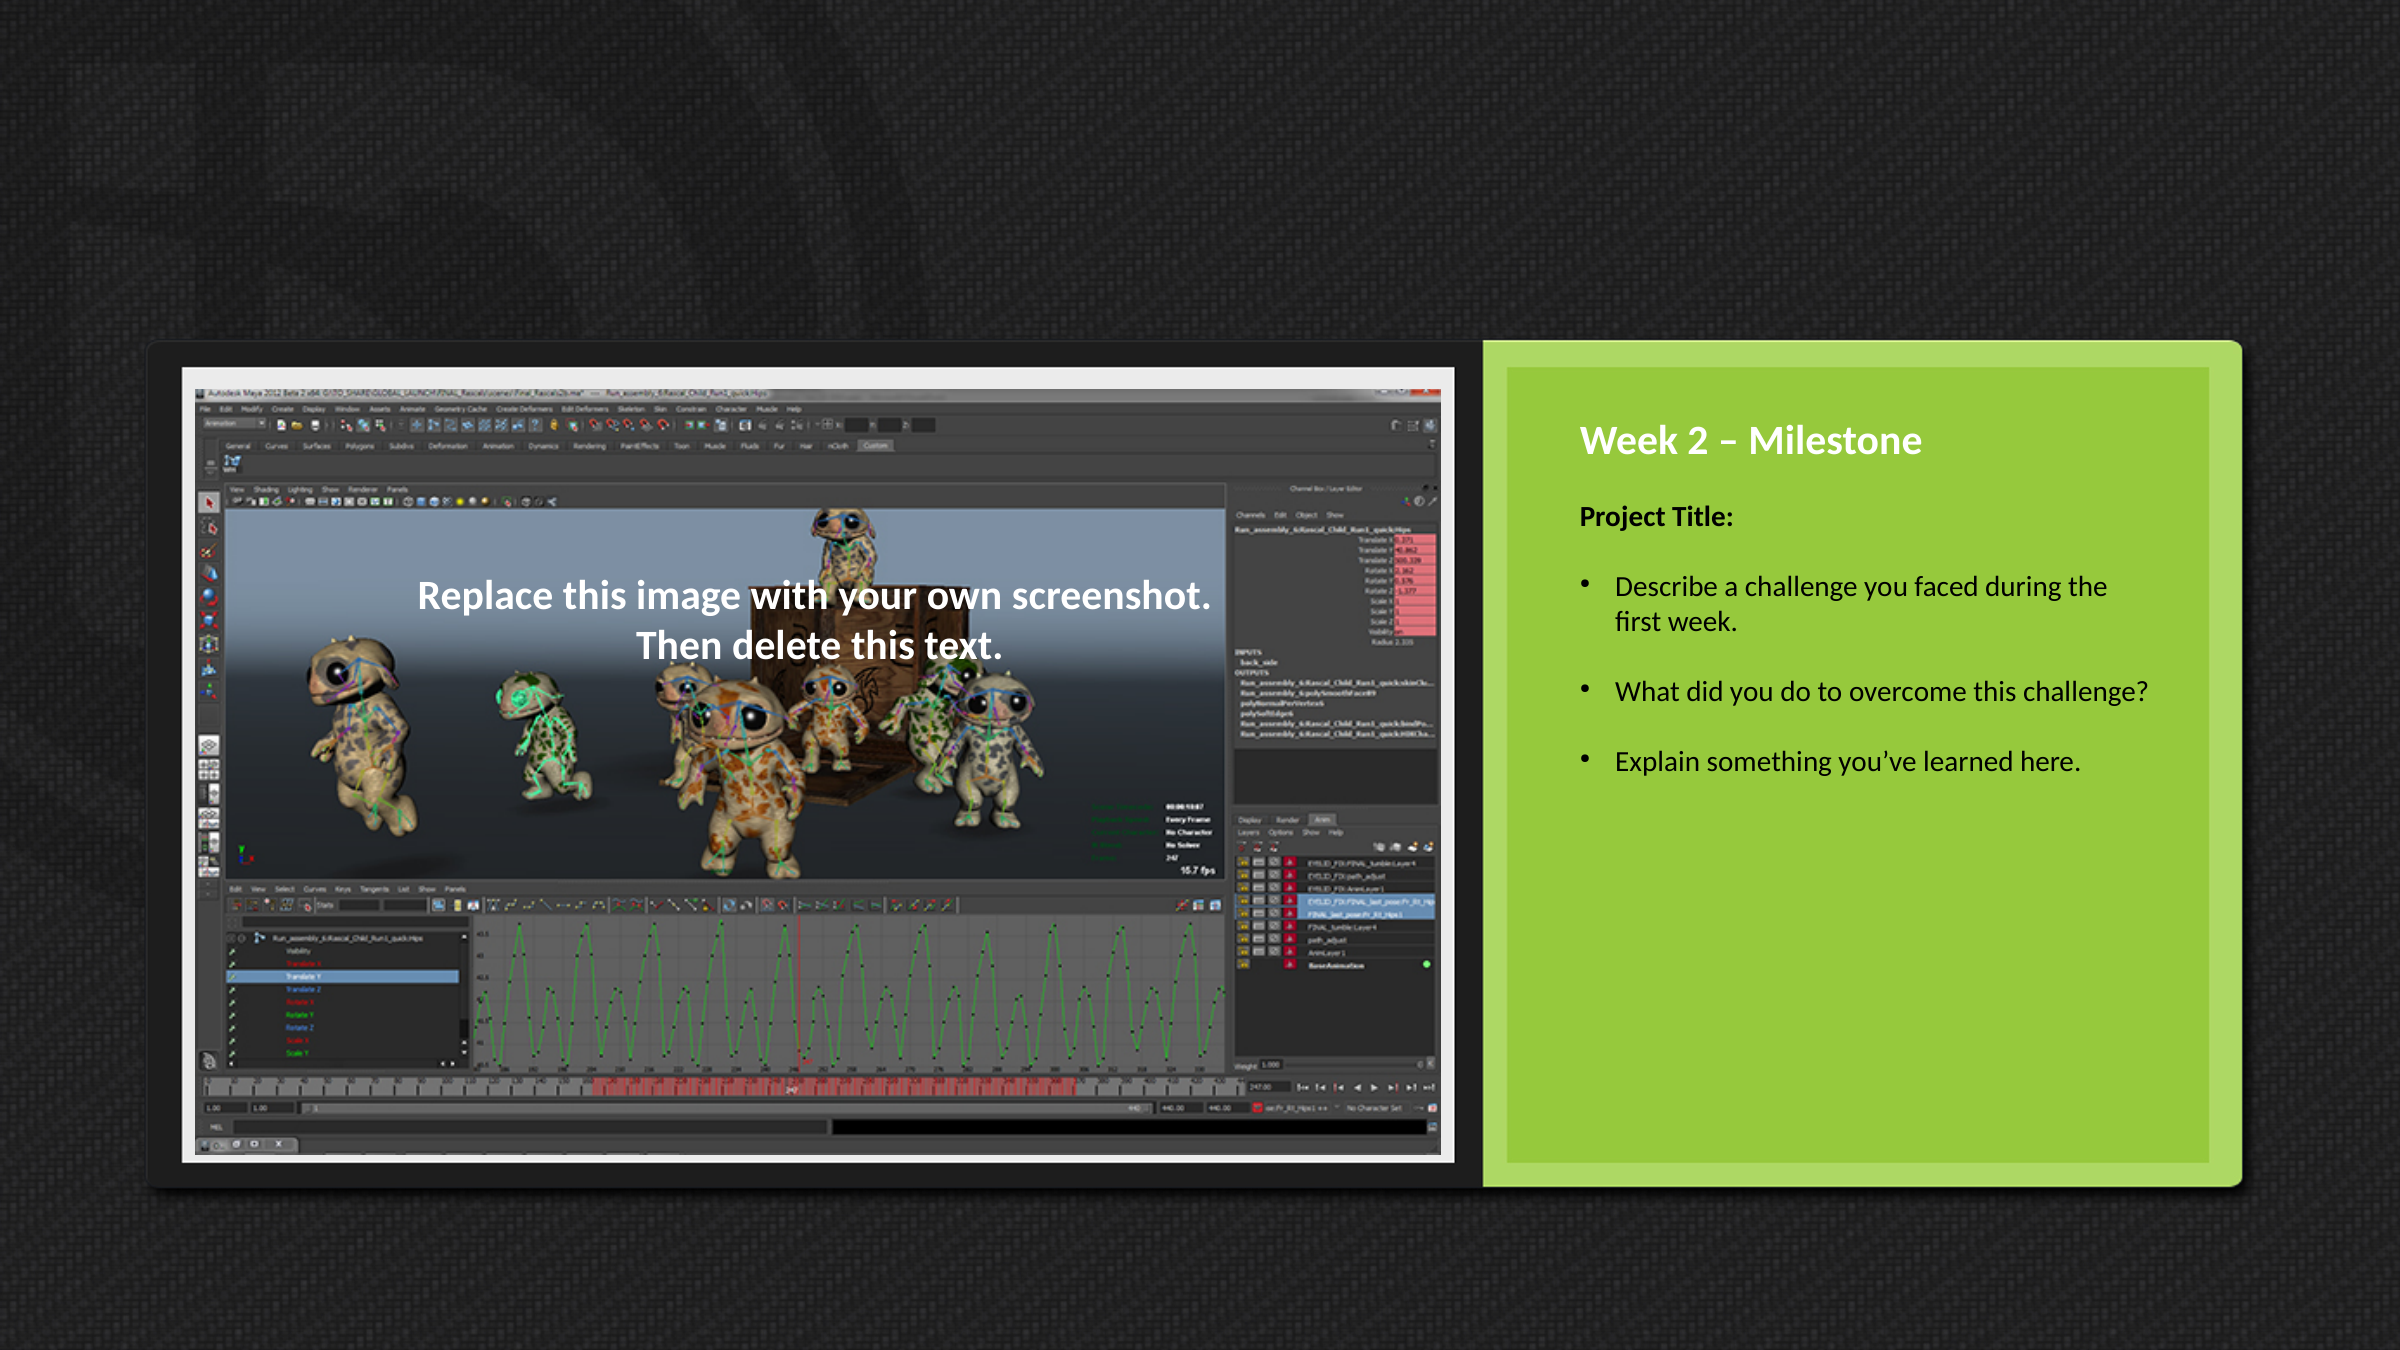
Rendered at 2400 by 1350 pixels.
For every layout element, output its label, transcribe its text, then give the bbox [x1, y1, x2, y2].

text_box Replace this image with your own screenshot. Then delete this text. [335, 560, 1305, 675]
text_box Week 2 – Milestone Project Title: Describe a challenge you faced during the first week. What did you do to overcome this challenge? Explain something you’ve learned here. [1564, 404, 2175, 785]
picture [0, 0, 2400, 1350]
